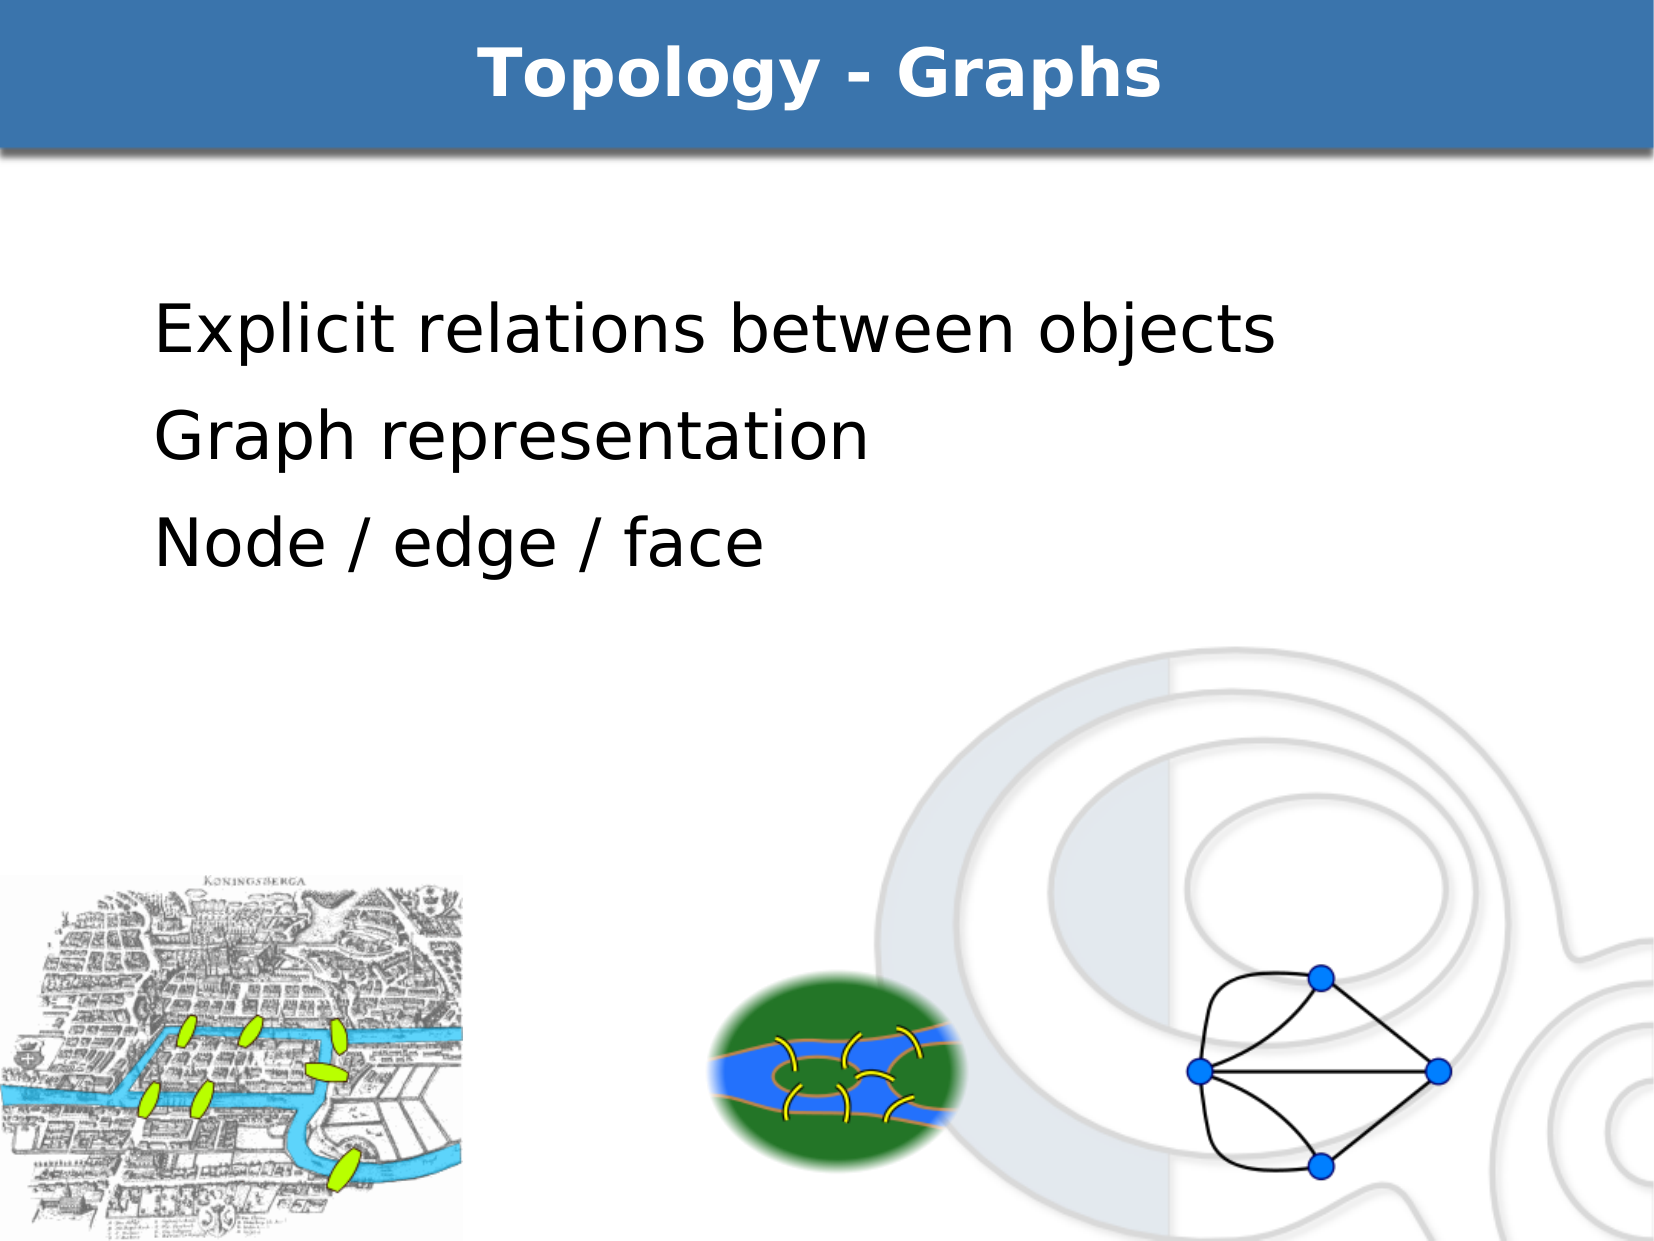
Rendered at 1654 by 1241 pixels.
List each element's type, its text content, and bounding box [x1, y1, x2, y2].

picture [0, 0, 1654, 1241]
list Explicit relations between objects Graph representation Node / edge / face [82, 290, 1571, 1109]
title Topology - Graphs [76, 0, 1565, 148]
